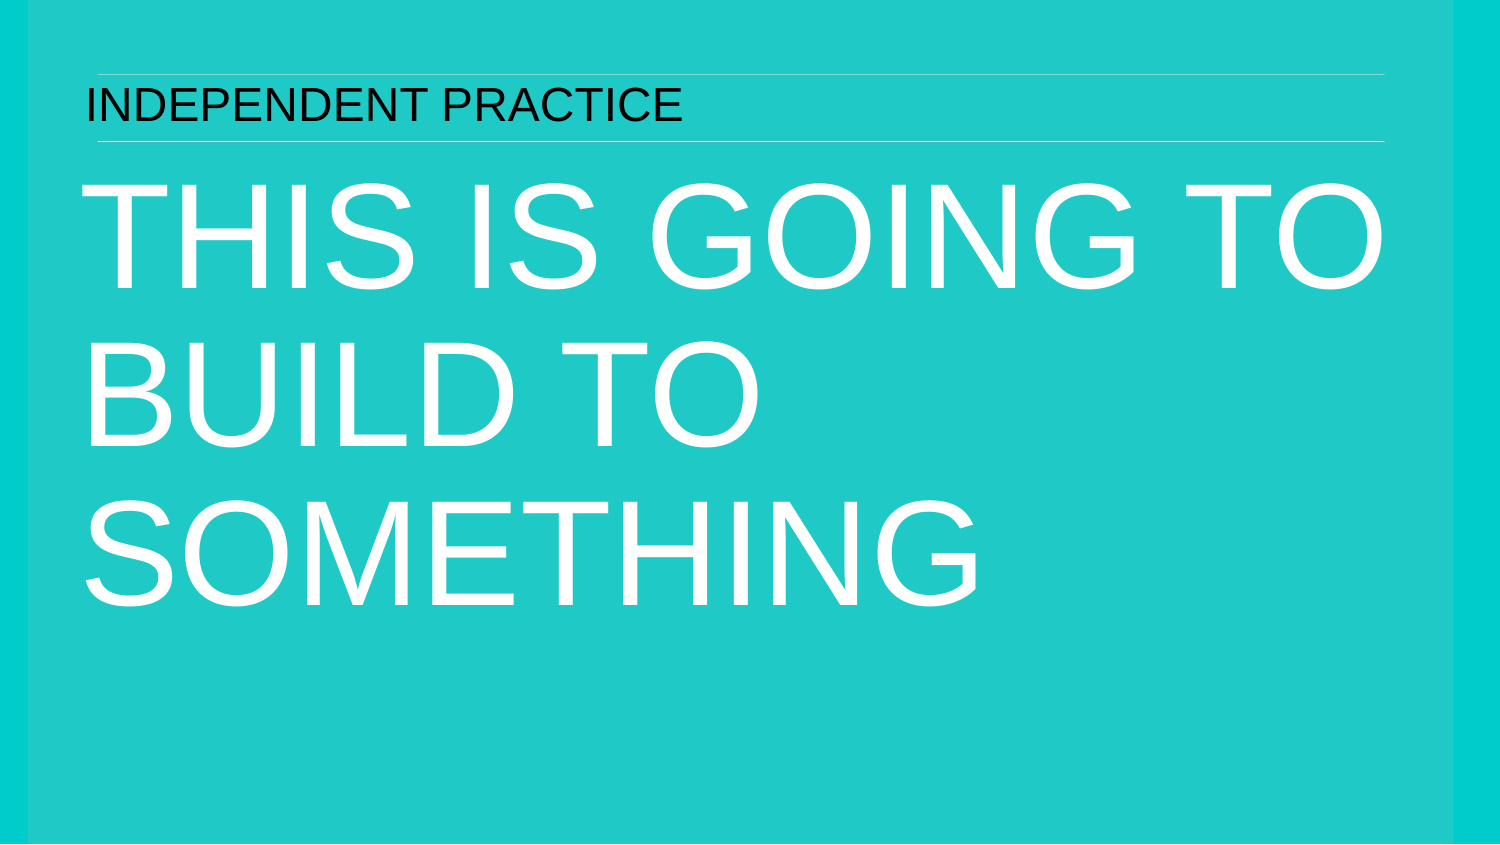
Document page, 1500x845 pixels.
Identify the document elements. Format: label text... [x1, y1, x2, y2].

text_box THIS IS GOING TO BUILD TO SOMETHING [79, 161, 1489, 815]
text_box INDEPENDENT PRACTICE [84, 73, 733, 149]
picture [28, 0, 1453, 844]
